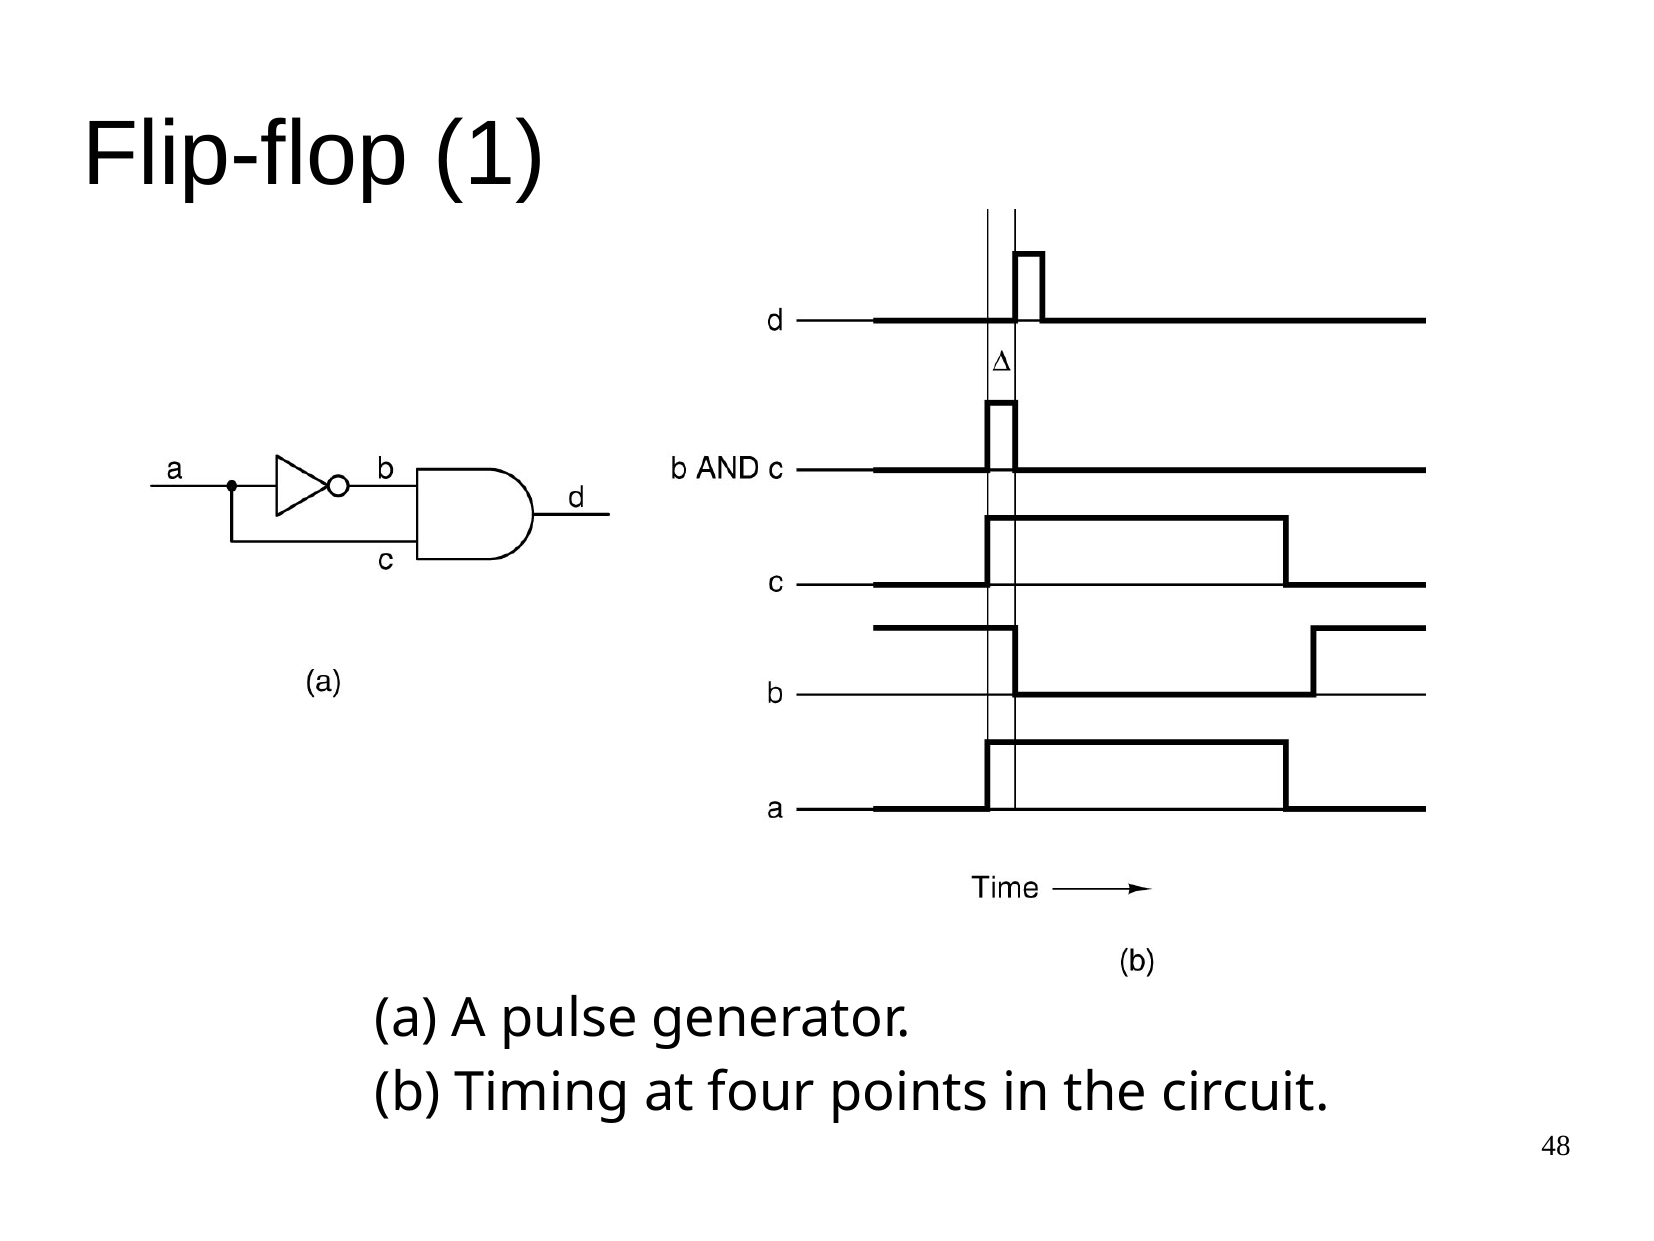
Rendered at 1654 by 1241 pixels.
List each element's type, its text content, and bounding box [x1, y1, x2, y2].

picture [150, 209, 1426, 977]
text_box (a) A pulse generator. (b) Timing at four points in the circuit. [360, 977, 1426, 1139]
title Flip-flop (1) [82, 49, 616, 257]
